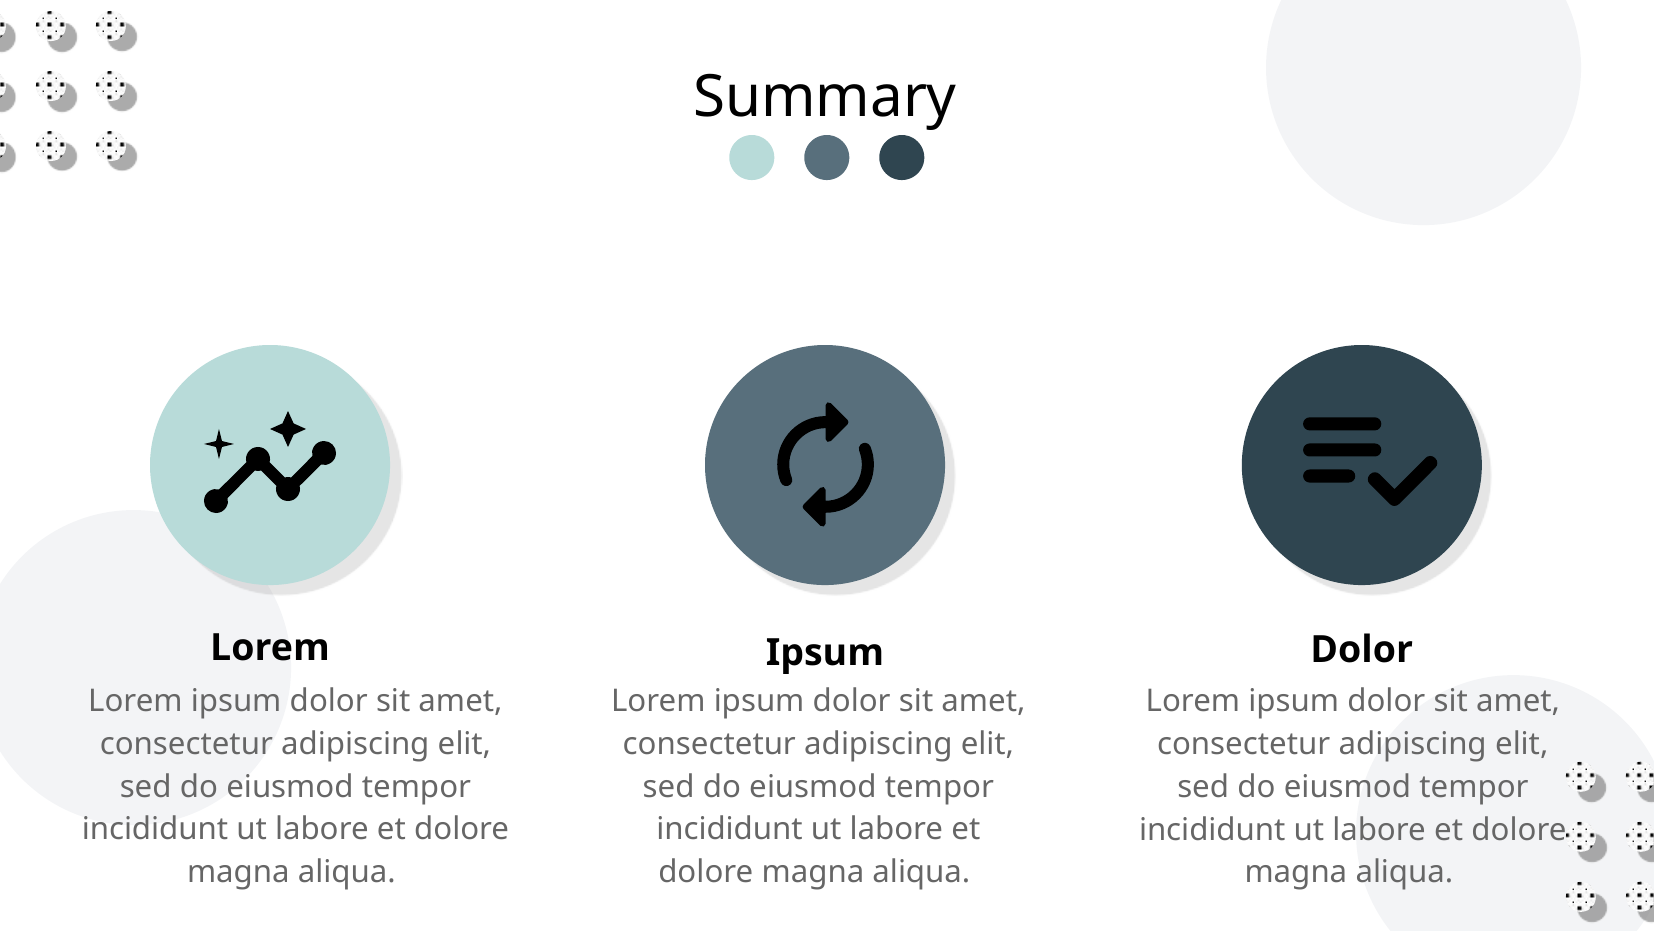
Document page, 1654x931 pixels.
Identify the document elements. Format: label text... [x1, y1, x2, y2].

picture [1585, 762, 1596, 792]
picture [1585, 882, 1596, 912]
picture [0, 74, 6, 99]
picture [95, 130, 127, 162]
picture [95, 10, 126, 41]
text_box Ipsum [720, 618, 931, 670]
picture [1625, 821, 1654, 852]
picture [1625, 761, 1654, 792]
text_box Lorem [165, 612, 376, 670]
text_box Lorem ipsum dolor sit amet, consectetur adipiscing elit, sed do eiusmod tempor incididunt ut labore et dolore magna aliqua. [1122, 670, 1585, 931]
text_box Summary [420, 46, 1231, 141]
text_box [705, 345, 946, 586]
text_box [729, 135, 775, 181]
picture [95, 70, 126, 101]
picture [1625, 881, 1654, 912]
picture [35, 130, 67, 162]
text_box [804, 135, 850, 181]
text_box [1241, 345, 1482, 586]
text_box [150, 345, 391, 586]
picture [1286, 375, 1450, 538]
picture [0, 133, 7, 159]
text_box [879, 135, 925, 181]
text_box Dolor [1256, 615, 1467, 670]
picture [195, 390, 346, 541]
picture [1585, 822, 1596, 852]
text_box Lorem ipsum dolor sit amet, consectetur adipiscing elit, sed do eiusmod tempor incididunt ut labore et dolore magna aliqua. [60, 670, 532, 931]
picture [35, 70, 66, 102]
text_box Lorem ipsum dolor sit amet, consectetur adipiscing elit, sed do eiusmod tempor incididunt ut labore et dolore magna aliqua. [590, 670, 1047, 931]
picture [0, 14, 6, 39]
picture [750, 388, 902, 541]
picture [35, 11, 66, 42]
